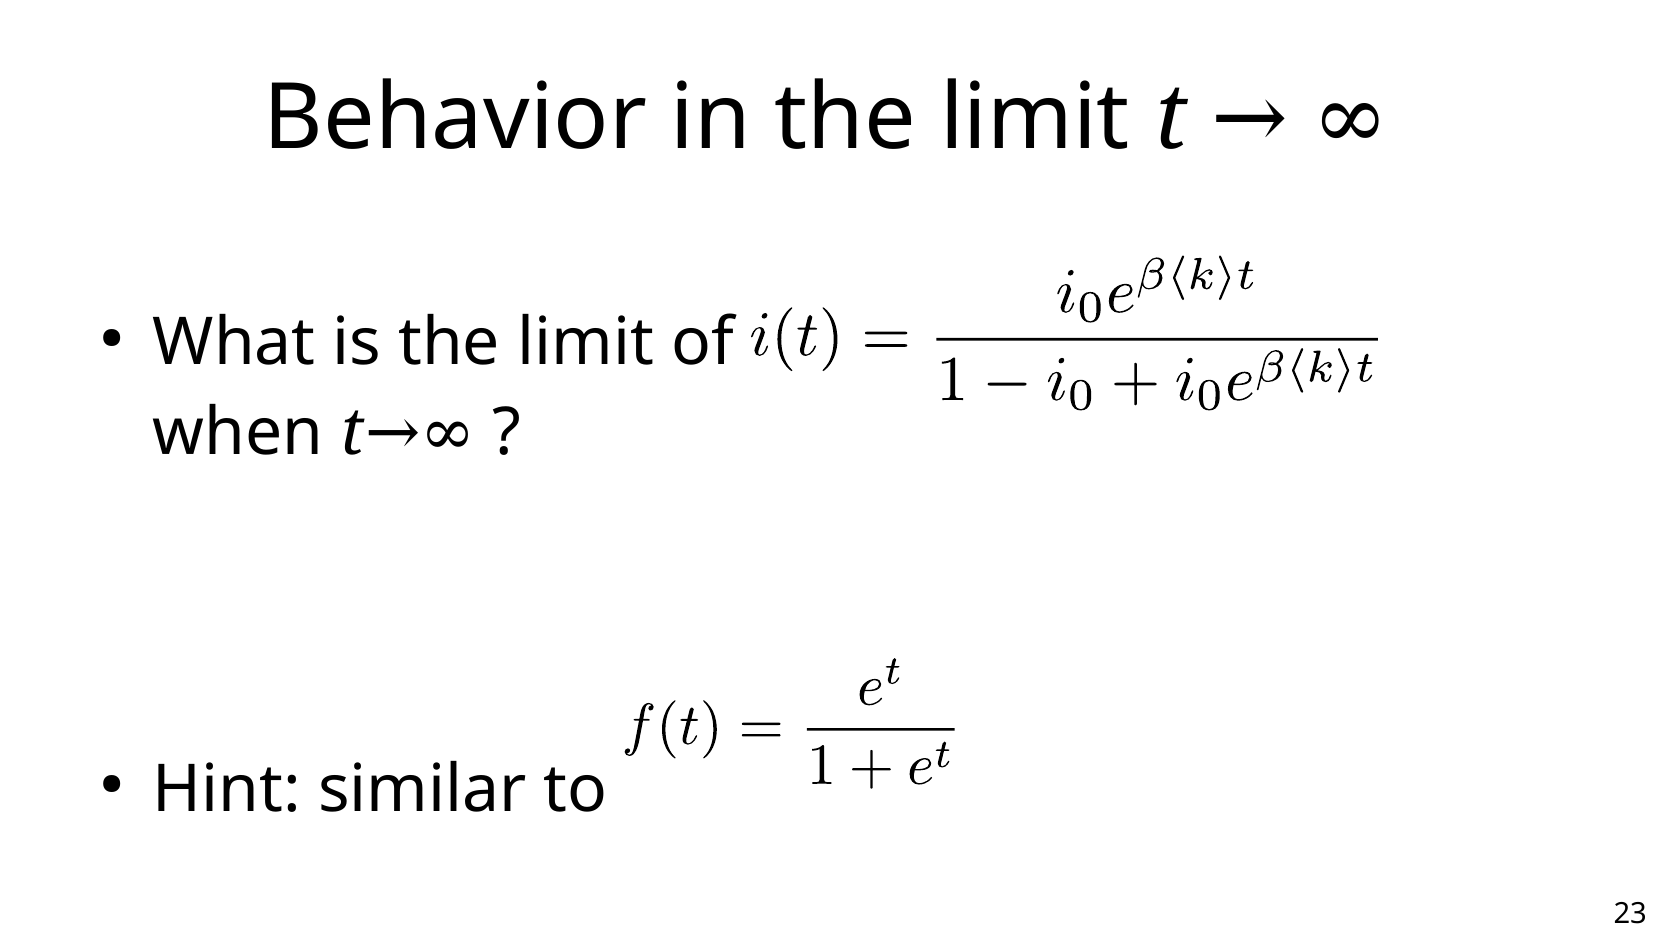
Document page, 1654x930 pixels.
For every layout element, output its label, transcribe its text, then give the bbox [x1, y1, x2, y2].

title Behavior in the limit t → ∞ [82, 1, 1571, 225]
text_box [621, 658, 955, 789]
text_box [749, 255, 1378, 411]
list What is the limit of when t→∞ ? Hint: similar to [82, 294, 1571, 834]
